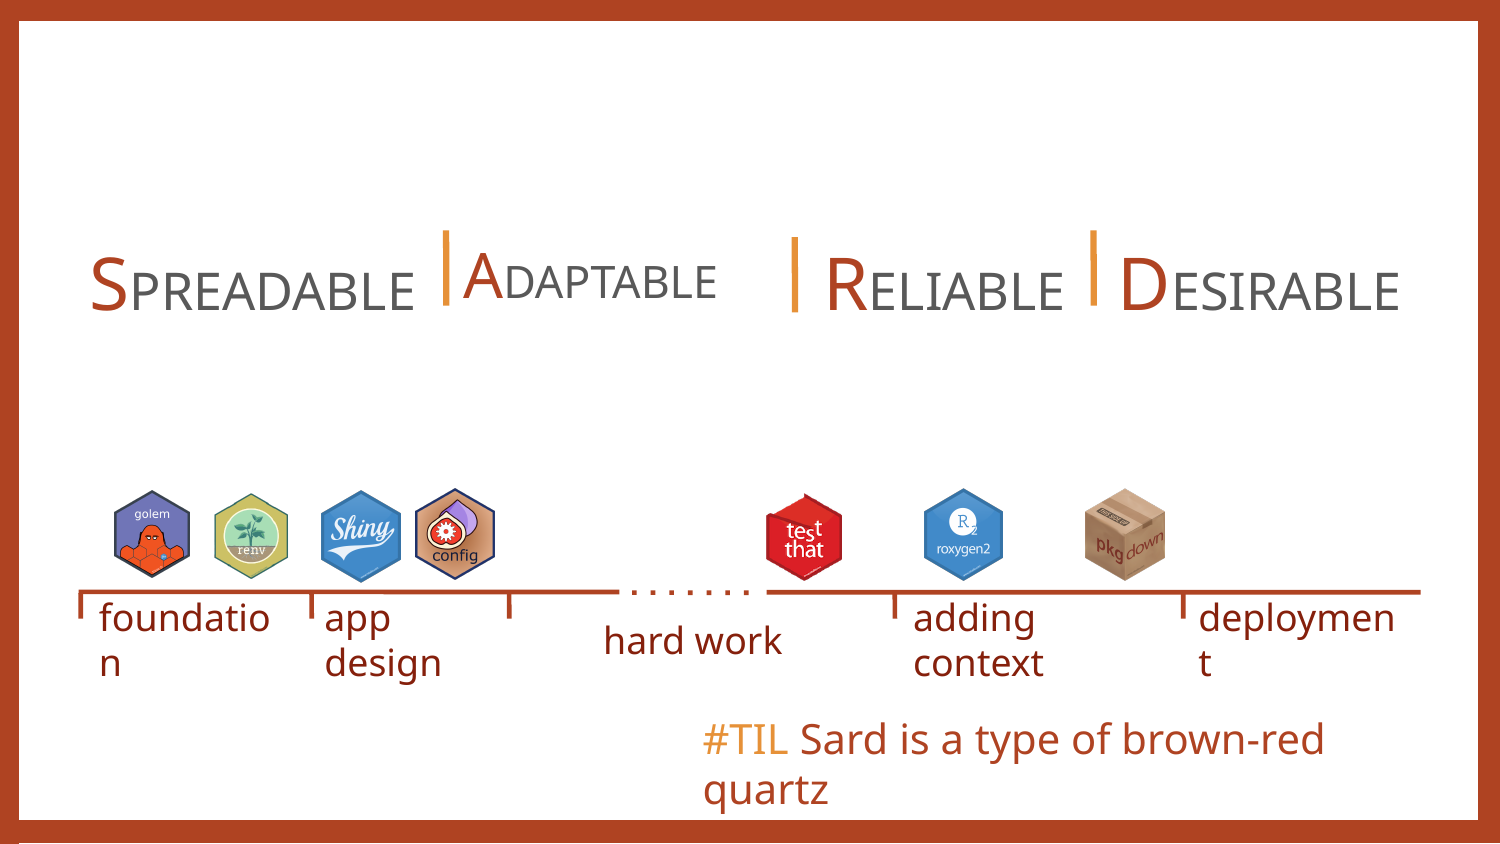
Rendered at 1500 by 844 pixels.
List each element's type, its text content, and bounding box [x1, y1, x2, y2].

text_box app design [309, 598, 522, 680]
text_box foundation [84, 598, 308, 680]
picture [766, 493, 842, 581]
list ADAPTABLE [448, 209, 808, 327]
text_box [0, 0, 1500, 844]
text_box #TIL Sard is a type of brown-red quartz [687, 697, 1426, 829]
picture [205, 488, 297, 581]
picture [114, 490, 190, 578]
picture [924, 488, 1003, 581]
picture [1085, 488, 1165, 581]
list DESIRABLE [1131, 209, 1426, 340]
list SPREADABLE [74, 209, 464, 340]
text_box hard work [588, 598, 801, 680]
list RELIABLE [808, 209, 1131, 340]
picture [321, 490, 401, 583]
text_box deployment [1183, 598, 1420, 680]
text_box adding context [898, 598, 1183, 680]
picture [415, 488, 495, 580]
